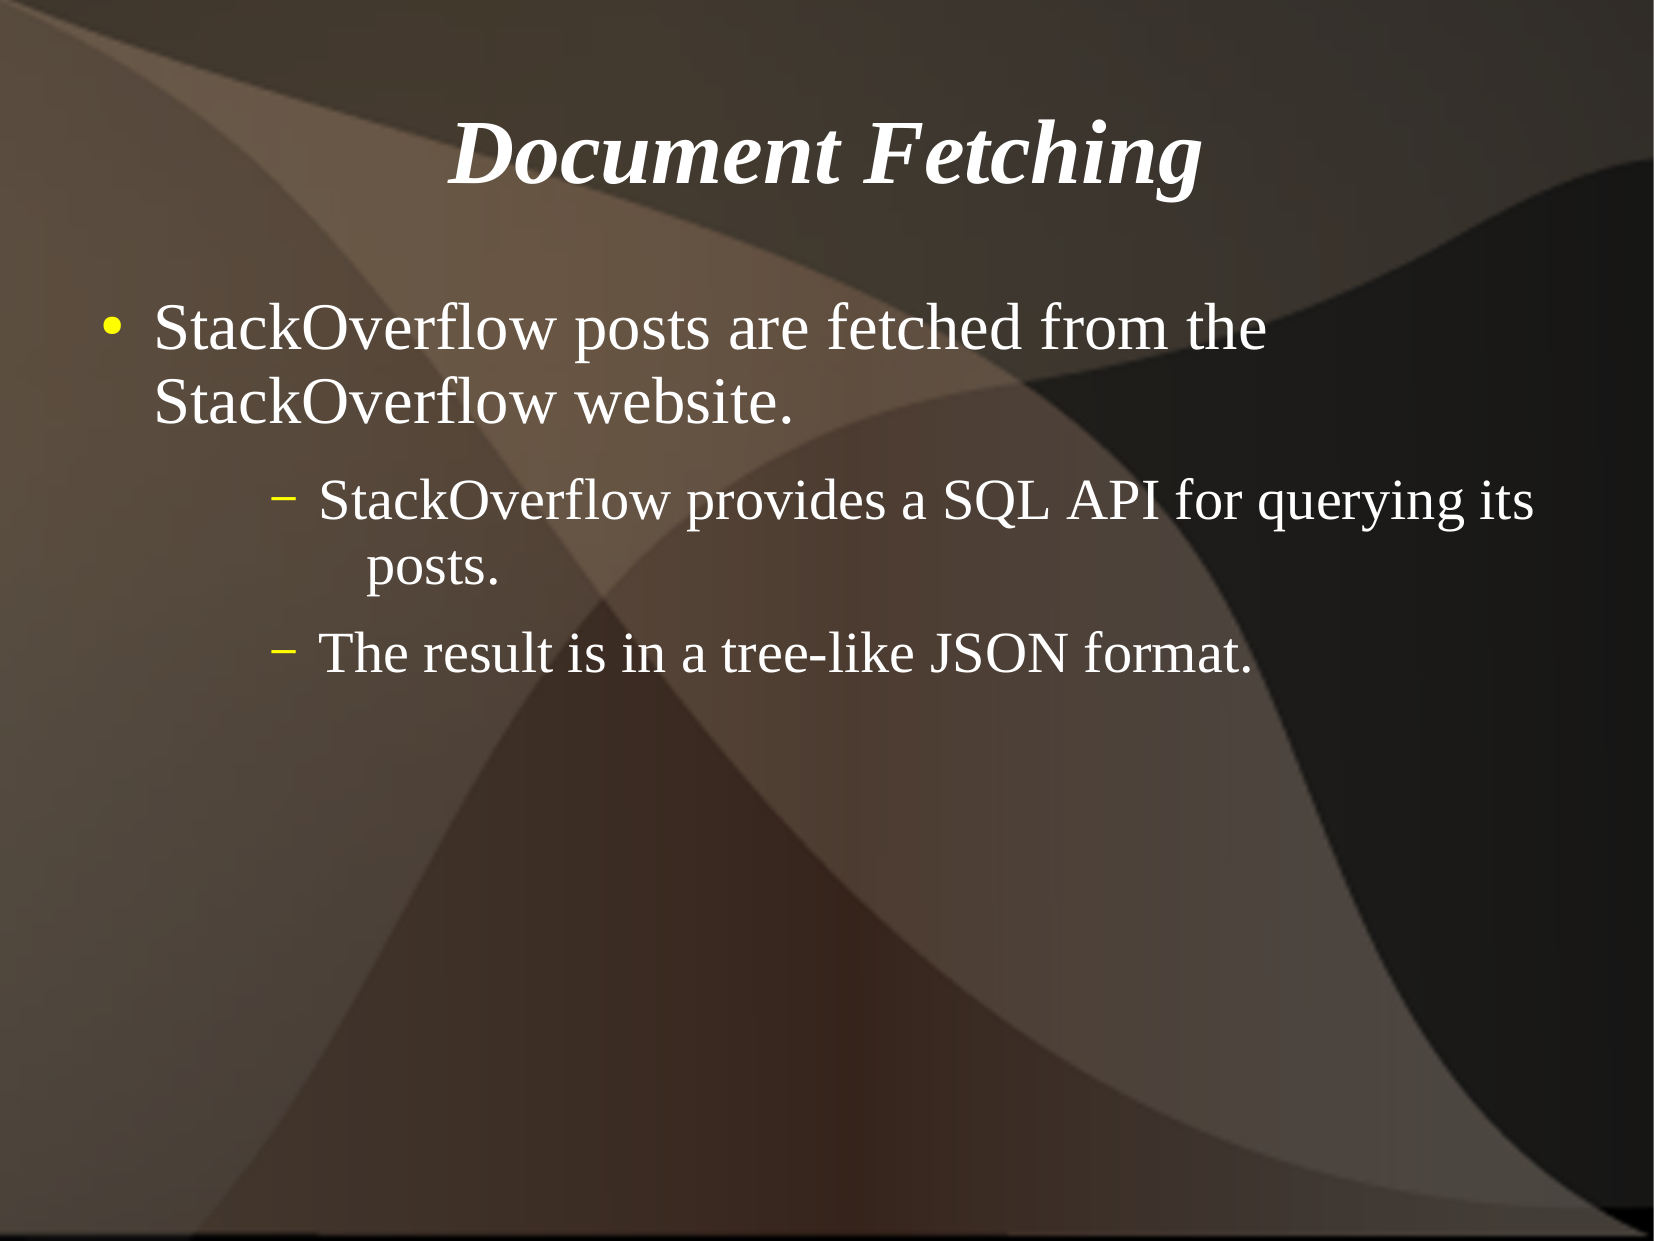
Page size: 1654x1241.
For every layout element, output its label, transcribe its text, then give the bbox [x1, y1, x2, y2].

list StackOverflow posts are fetched from the StackOverflow website. StackOverflow provides a SQL API for querying its posts. The result is in a tree-like JSON format. [82, 290, 1571, 1094]
picture [0, 0, 1654, 1241]
title Document Fetching [82, 56, 1571, 250]
